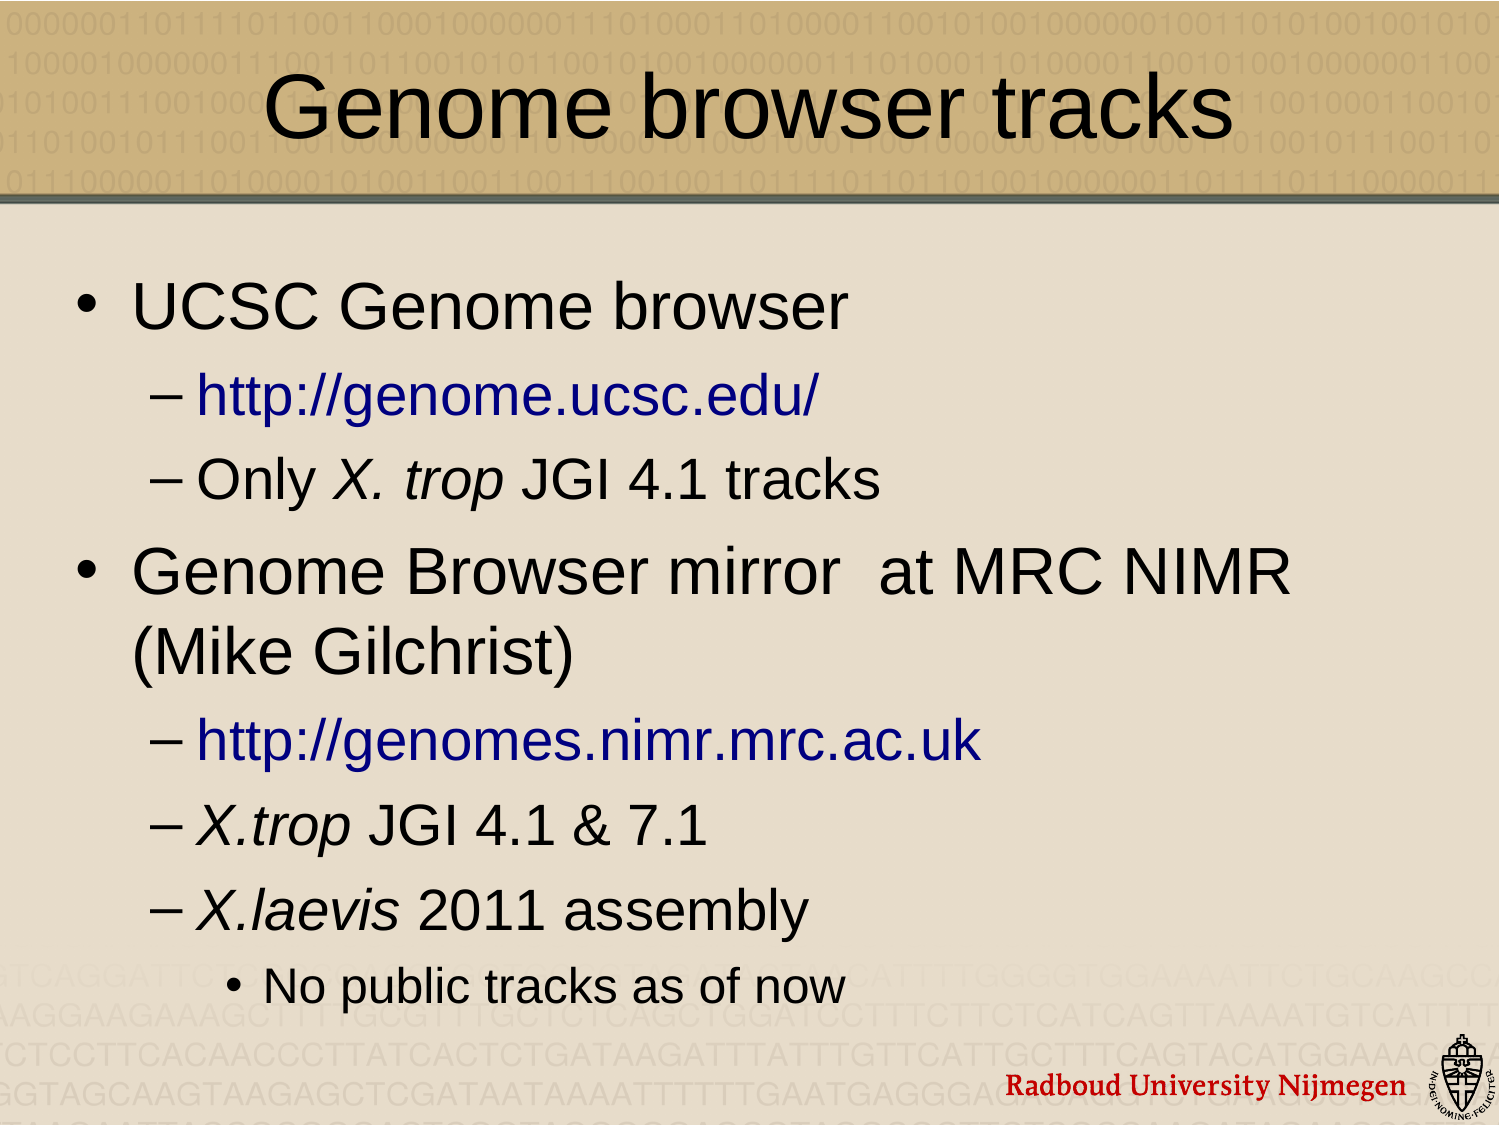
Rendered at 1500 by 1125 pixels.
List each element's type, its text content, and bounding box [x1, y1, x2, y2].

picture [0, 1, 1500, 1125]
title Genome browser tracks [75, 7, 1425, 196]
list UCSC Genome browser http://genome.ucsc.edu/ Only X. trop JGI 4.1 tracks Genome Browser mirror at MRC NIMR (Mike Gilchrist) http://genomes.nimr.mrc.ac.uk X.trop JGI 4.1 & 7.1 X.laevis 2011 assembly No public tracks as of now [75, 262, 1426, 1015]
